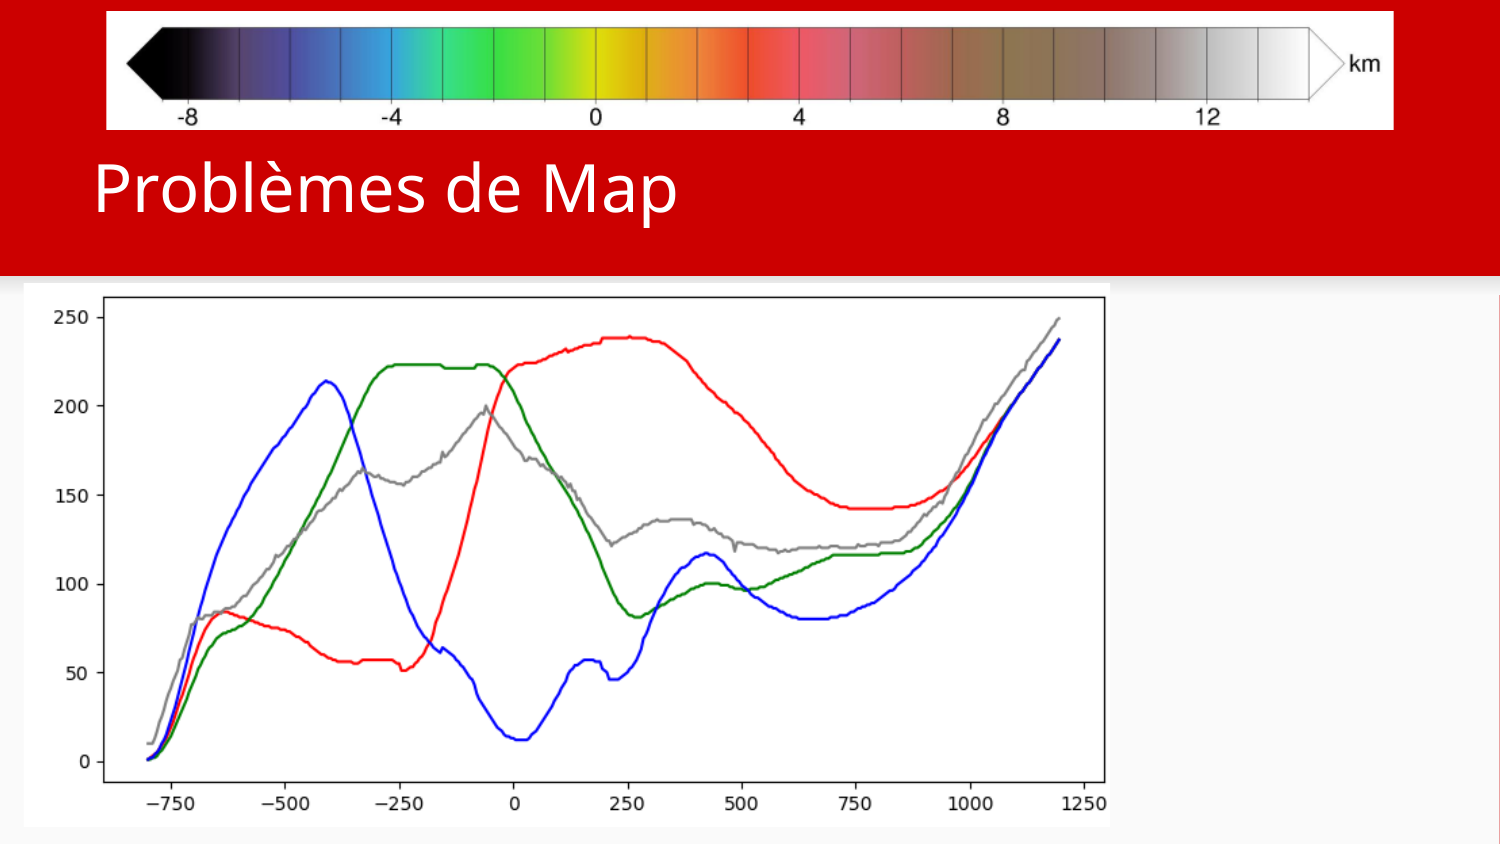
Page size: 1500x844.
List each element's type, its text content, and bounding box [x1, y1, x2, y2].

title Problèmes de Map [77, 121, 1427, 248]
picture [23, 283, 1111, 827]
picture [106, 11, 1394, 130]
